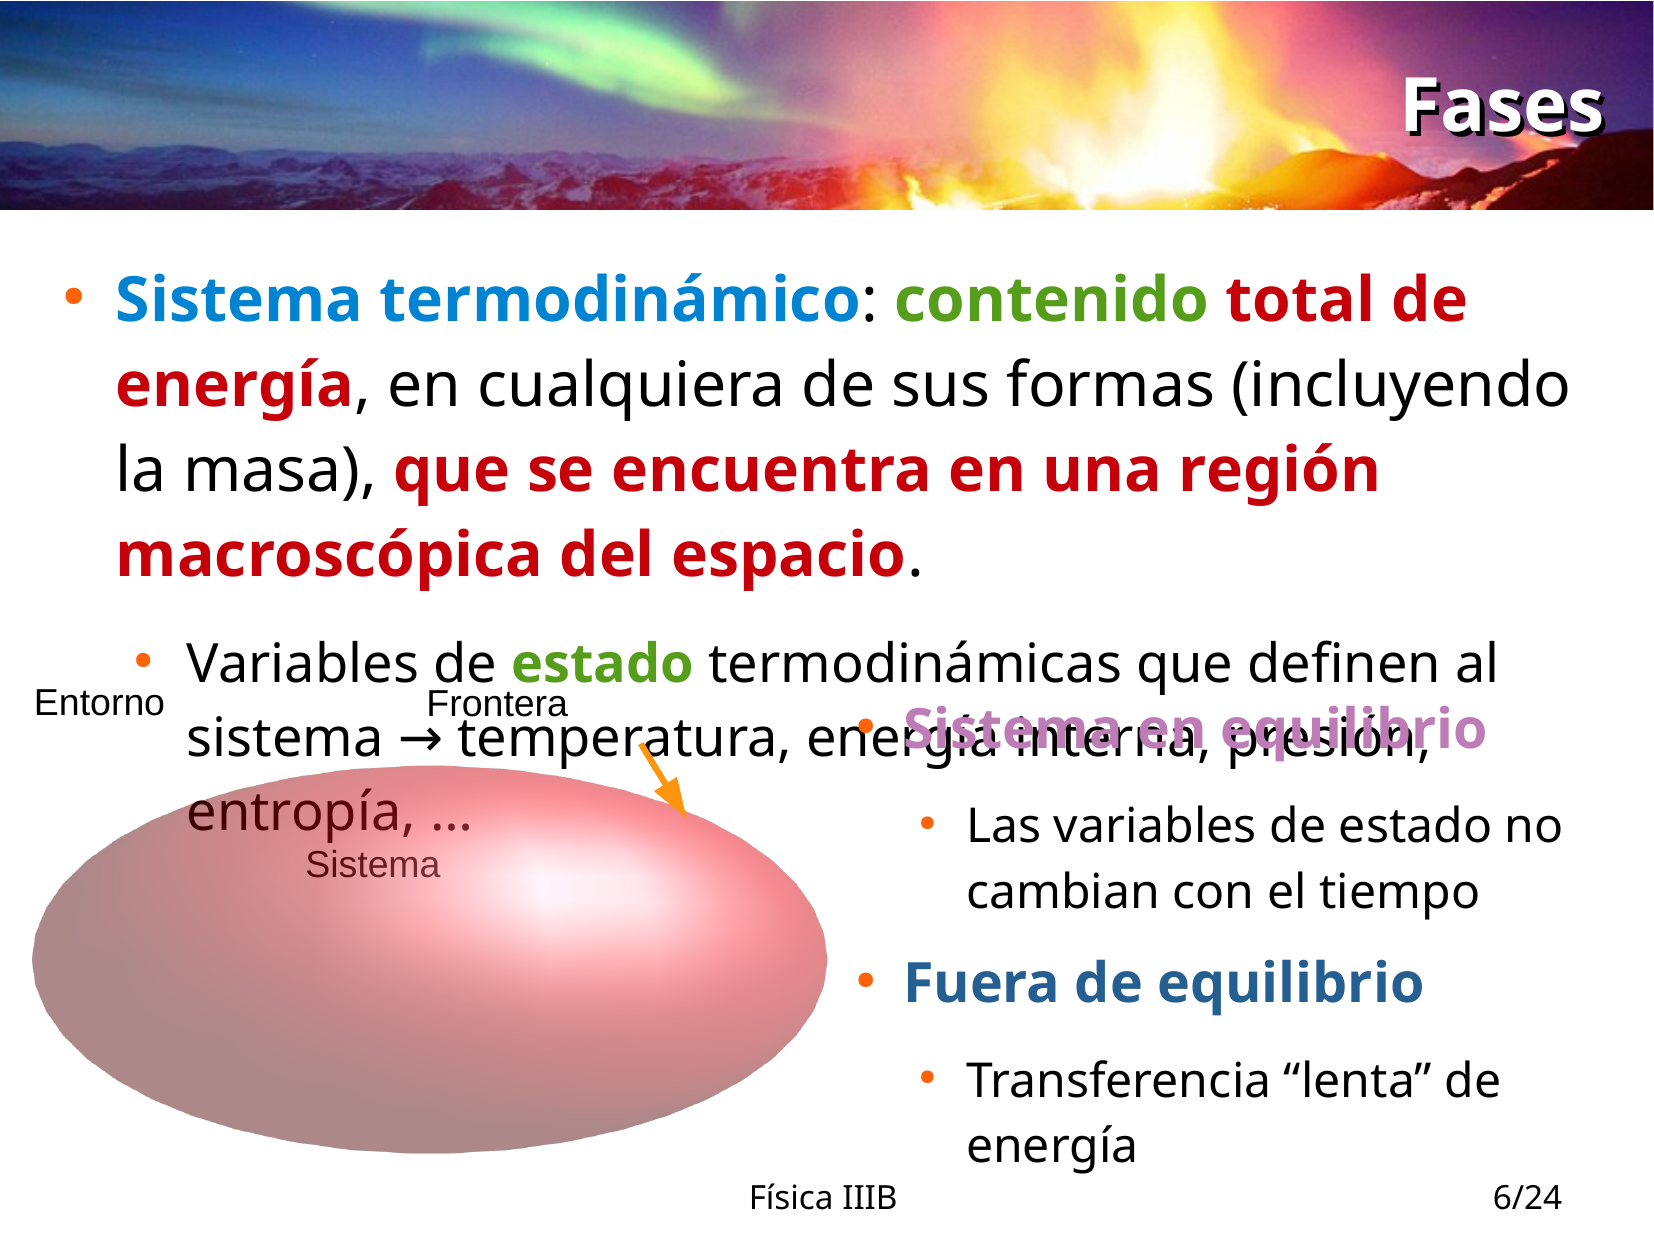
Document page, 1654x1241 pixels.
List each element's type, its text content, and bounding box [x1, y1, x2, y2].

picture [0, 1, 1654, 210]
text_box Entorno [19, 673, 248, 760]
list Sistema termodinámico: contenido total de energía, en cualquiera de sus formas (incluyendo la masa), que se encuentra en una región macroscópica del espacio. Variables de estado termodinámicas que definen al sistema → temperatura, energía interna, presión, entropía, … [45, 255, 1606, 1156]
list Sistema en equilibrio Las variables de estado no cambian con el tiempo Fuera de equilibrio Transferencia “lenta” de energía [840, 689, 1606, 1185]
title Fases [45, 15, 1606, 191]
text_box Frontera [411, 675, 647, 761]
